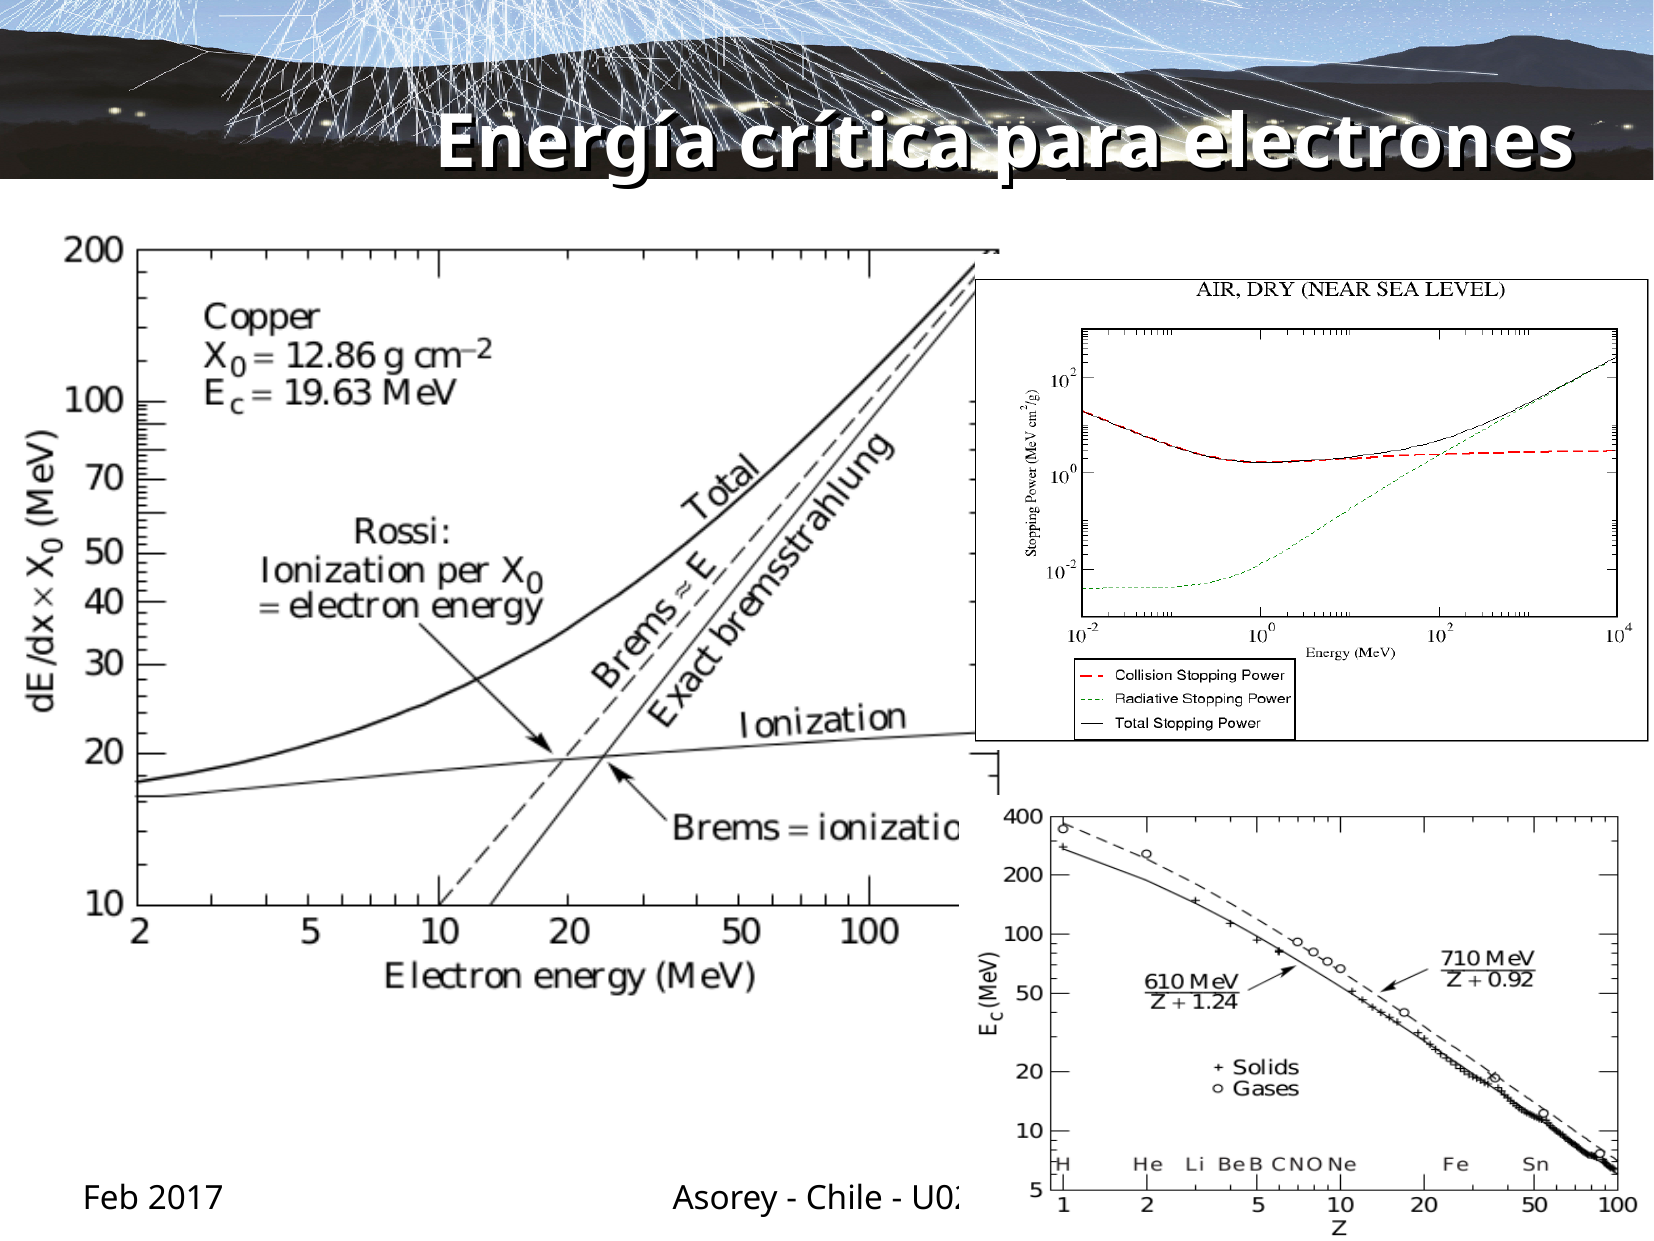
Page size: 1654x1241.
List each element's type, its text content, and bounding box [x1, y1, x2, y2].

picture [0, 0, 1654, 1241]
title Energía crítica para electrones [86, 49, 1575, 226]
